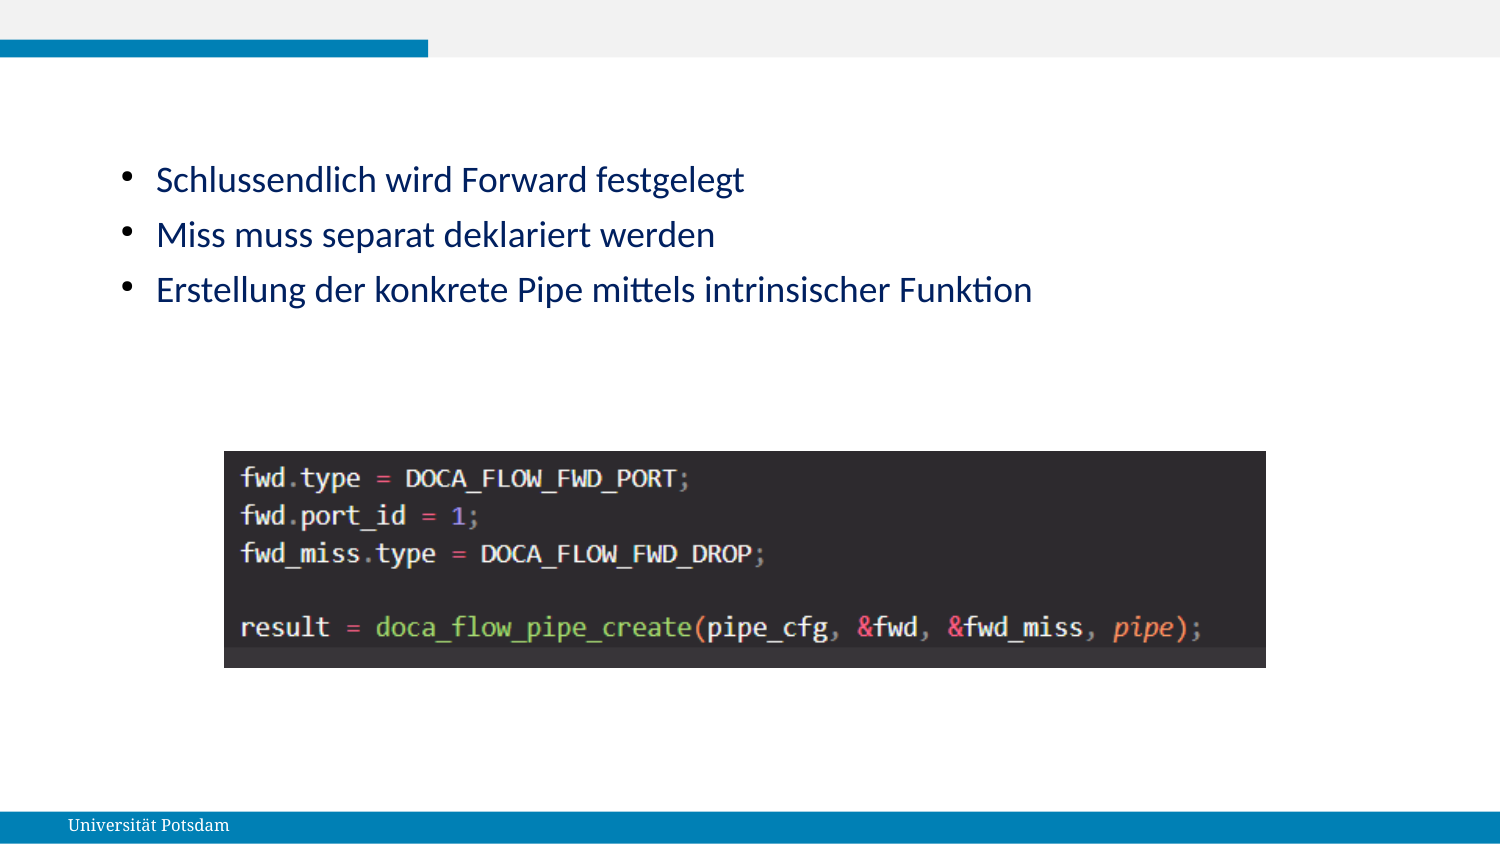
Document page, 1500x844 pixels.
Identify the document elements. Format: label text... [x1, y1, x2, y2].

picture [224, 451, 1266, 668]
text_box Schlussendlich wird Forward festgelegt Miss muss separat deklariert werden Erstellung der konkrete Pipe mittels intrinsischer Funktion [105, 147, 1447, 399]
